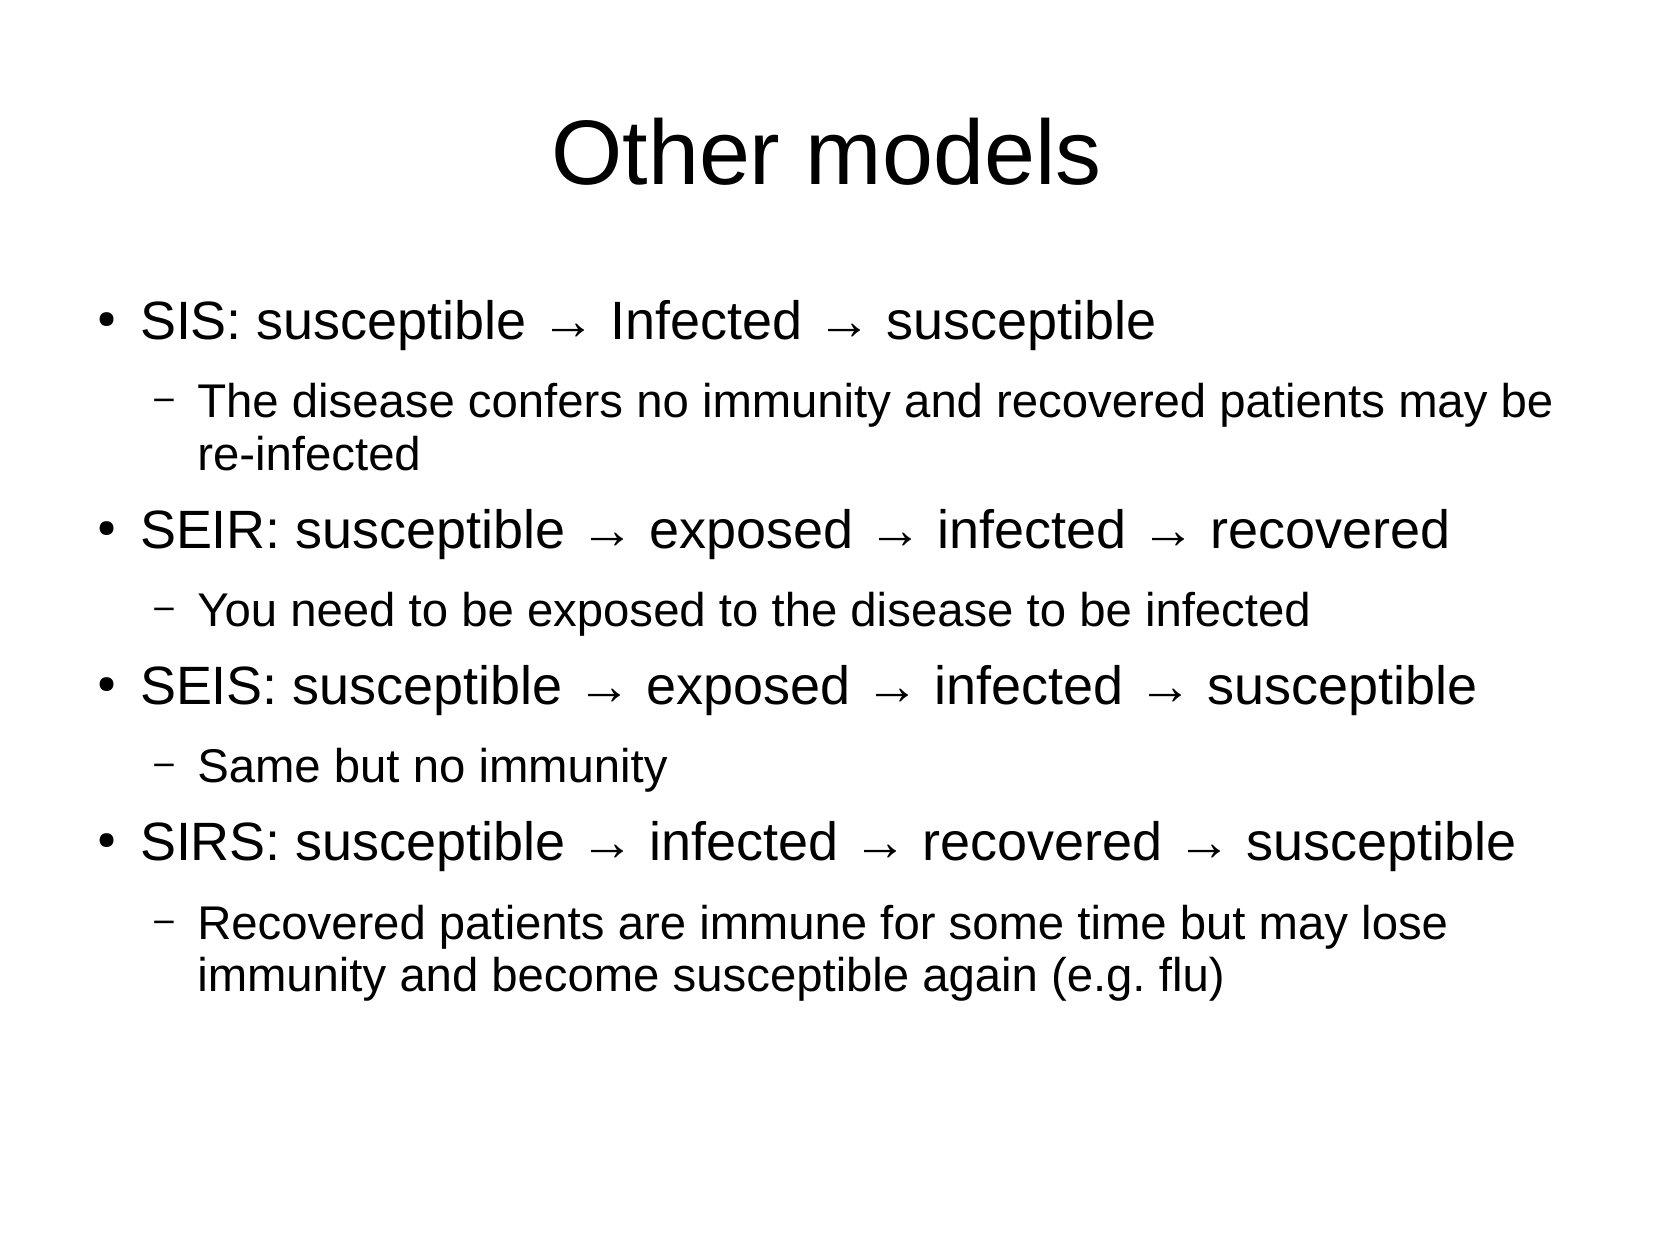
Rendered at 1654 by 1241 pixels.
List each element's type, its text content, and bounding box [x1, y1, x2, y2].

list SIS: susceptible → Infected → susceptible The disease confers no immunity and recovered patients may be re-infected SEIR: susceptible → exposed → infected → recovered You need to be exposed to the disease to be infected SEIS: susceptible → exposed → infected → susceptible Same but no immunity SIRS: susceptible → infected → recovered → susceptible Recovered patients are immune for some time but may lose immunity and become susceptible again (e.g. flu) [82, 290, 1571, 1010]
title Other models [82, 49, 1571, 257]
